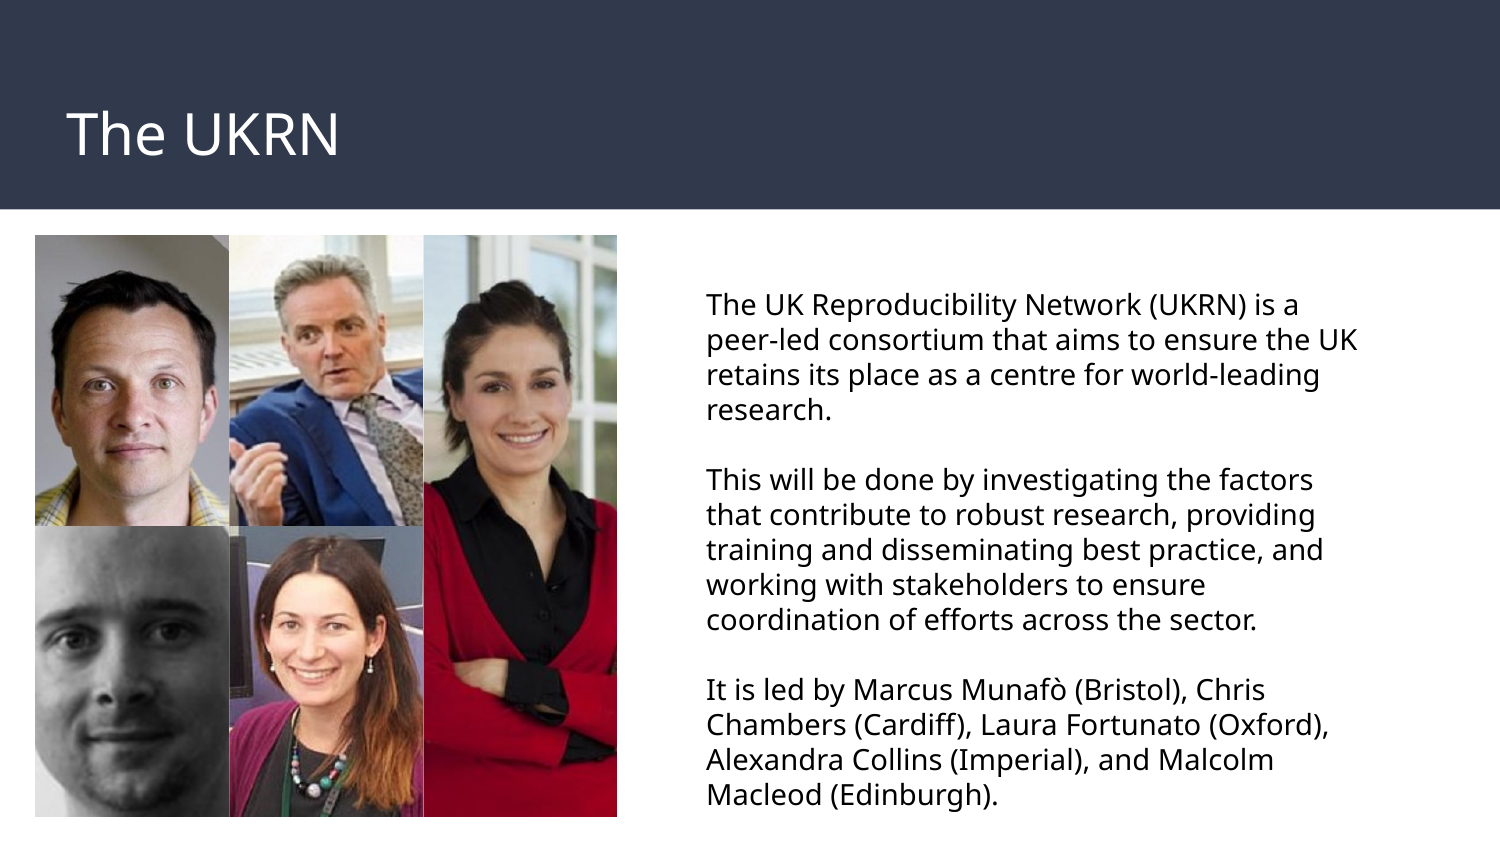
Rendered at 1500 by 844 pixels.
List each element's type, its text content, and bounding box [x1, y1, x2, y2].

text_box The UK Reproducibility Network (UKRN) is a peer-led consortium that aims to ensure the UK retains its place as a centre for world-leading research. This will be done by investigating the factors that contribute to robust research, providing training and disseminating best practice, and working with stakeholders to ensure coordination of efforts across the sector. It is led by Marcus Munafò (Bristol), Chris Chambers (Cardiff), Laura Fortunato (Oxford), Alexandra Collins (Imperial), and Malcolm Macleod (Edinburgh). [691, 271, 1391, 807]
picture [35, 235, 617, 817]
title The UKRN [51, 82, 1449, 185]
